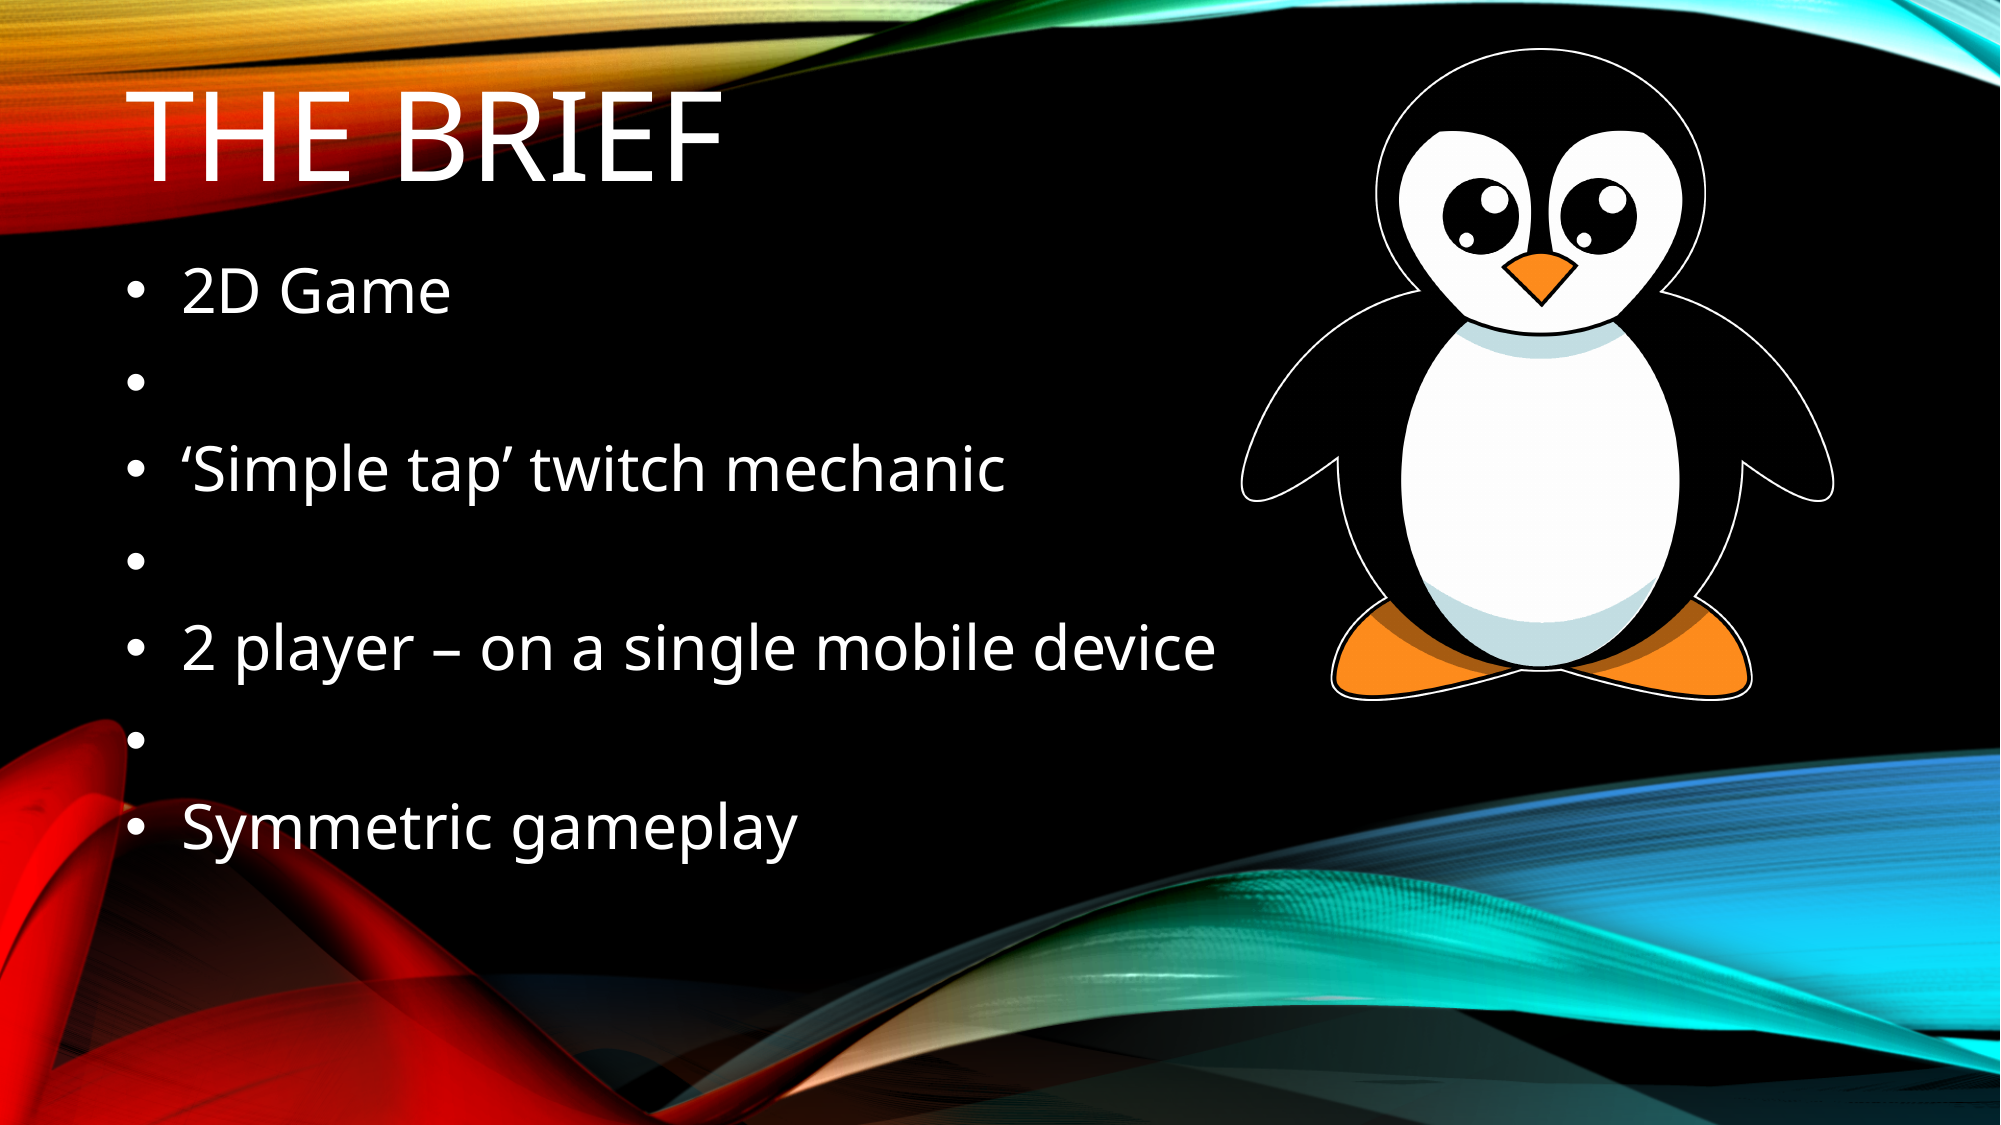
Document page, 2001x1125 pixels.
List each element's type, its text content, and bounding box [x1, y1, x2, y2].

title The Brief [109, 65, 1224, 208]
subtitle 2D Game ‘Simple tap’ twitch mechanic 2 player – on a single mobile device Symmetric gameplay [109, 251, 1224, 681]
picture [1224, 30, 1851, 718]
